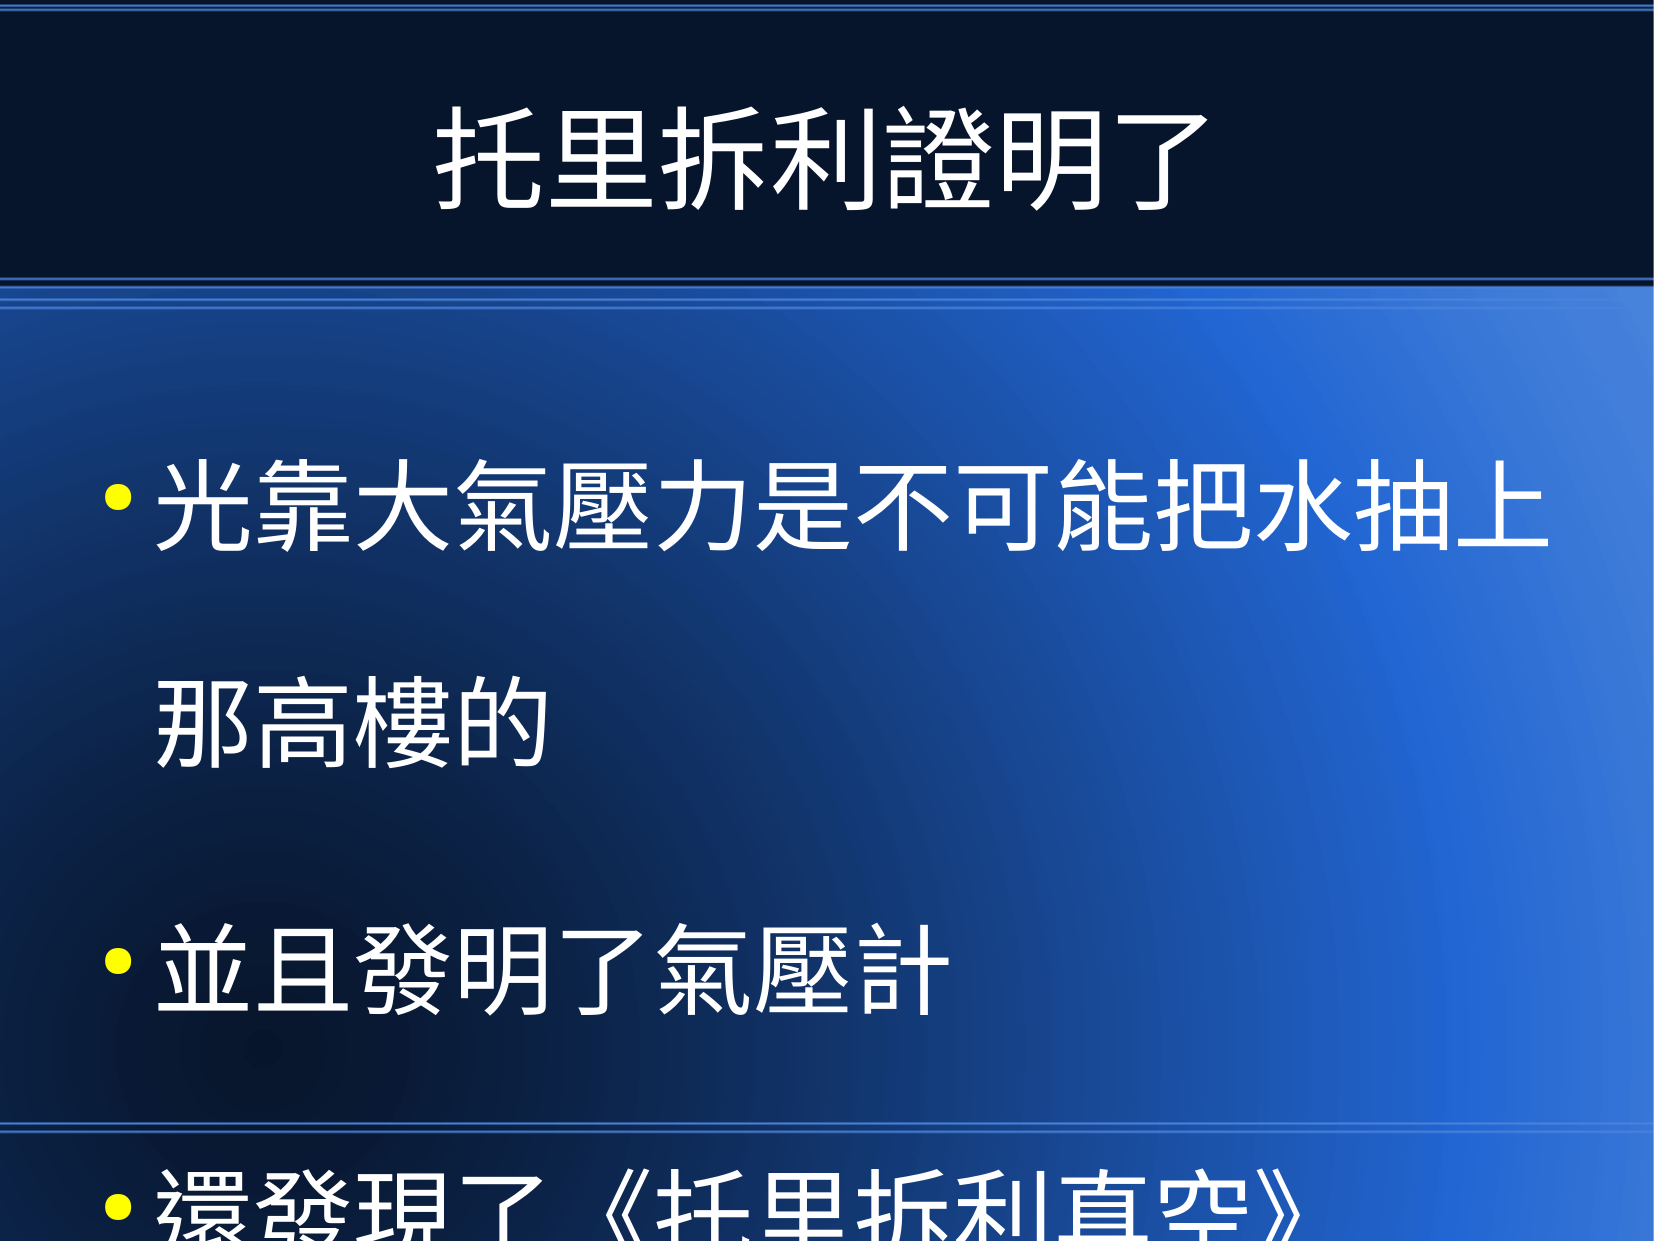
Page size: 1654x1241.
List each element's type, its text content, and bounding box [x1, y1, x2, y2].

list 光靠大氣壓力是不可能把水抽上那高樓的 並且發明了氣壓計 還發現了《托里拆利真空》 [82, 355, 1571, 1241]
title 托里拆利證明了 [82, 49, 1571, 257]
picture [0, 0, 1654, 1241]
